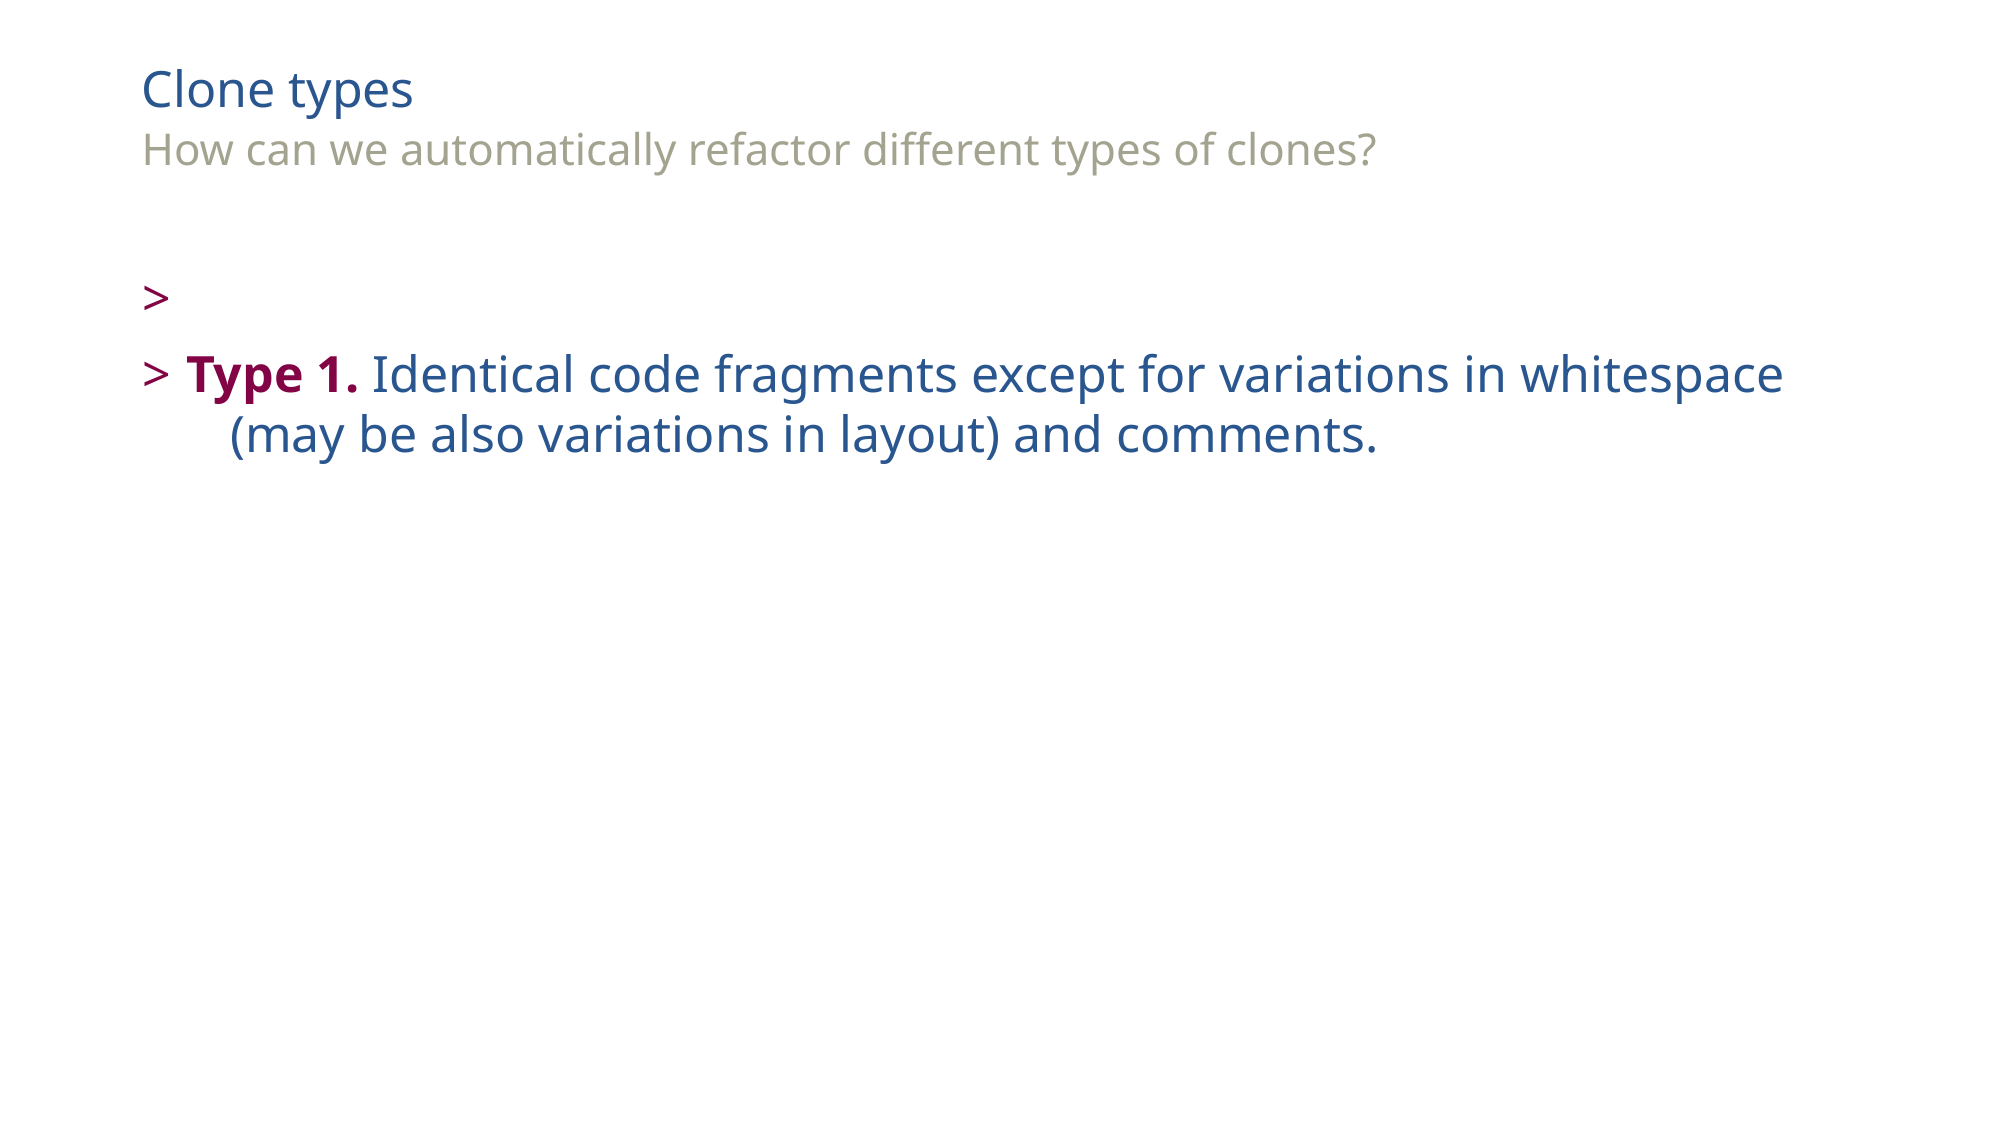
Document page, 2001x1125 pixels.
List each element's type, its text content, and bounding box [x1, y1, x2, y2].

text_box Clone types [142, 59, 1842, 124]
text_box How can we automatically refactor different types of clones? [142, 124, 1842, 189]
text_box Type 1. Identical code fragments except for variations in whitespace (may be also variations in layout) and comments. [142, 263, 1842, 1000]
